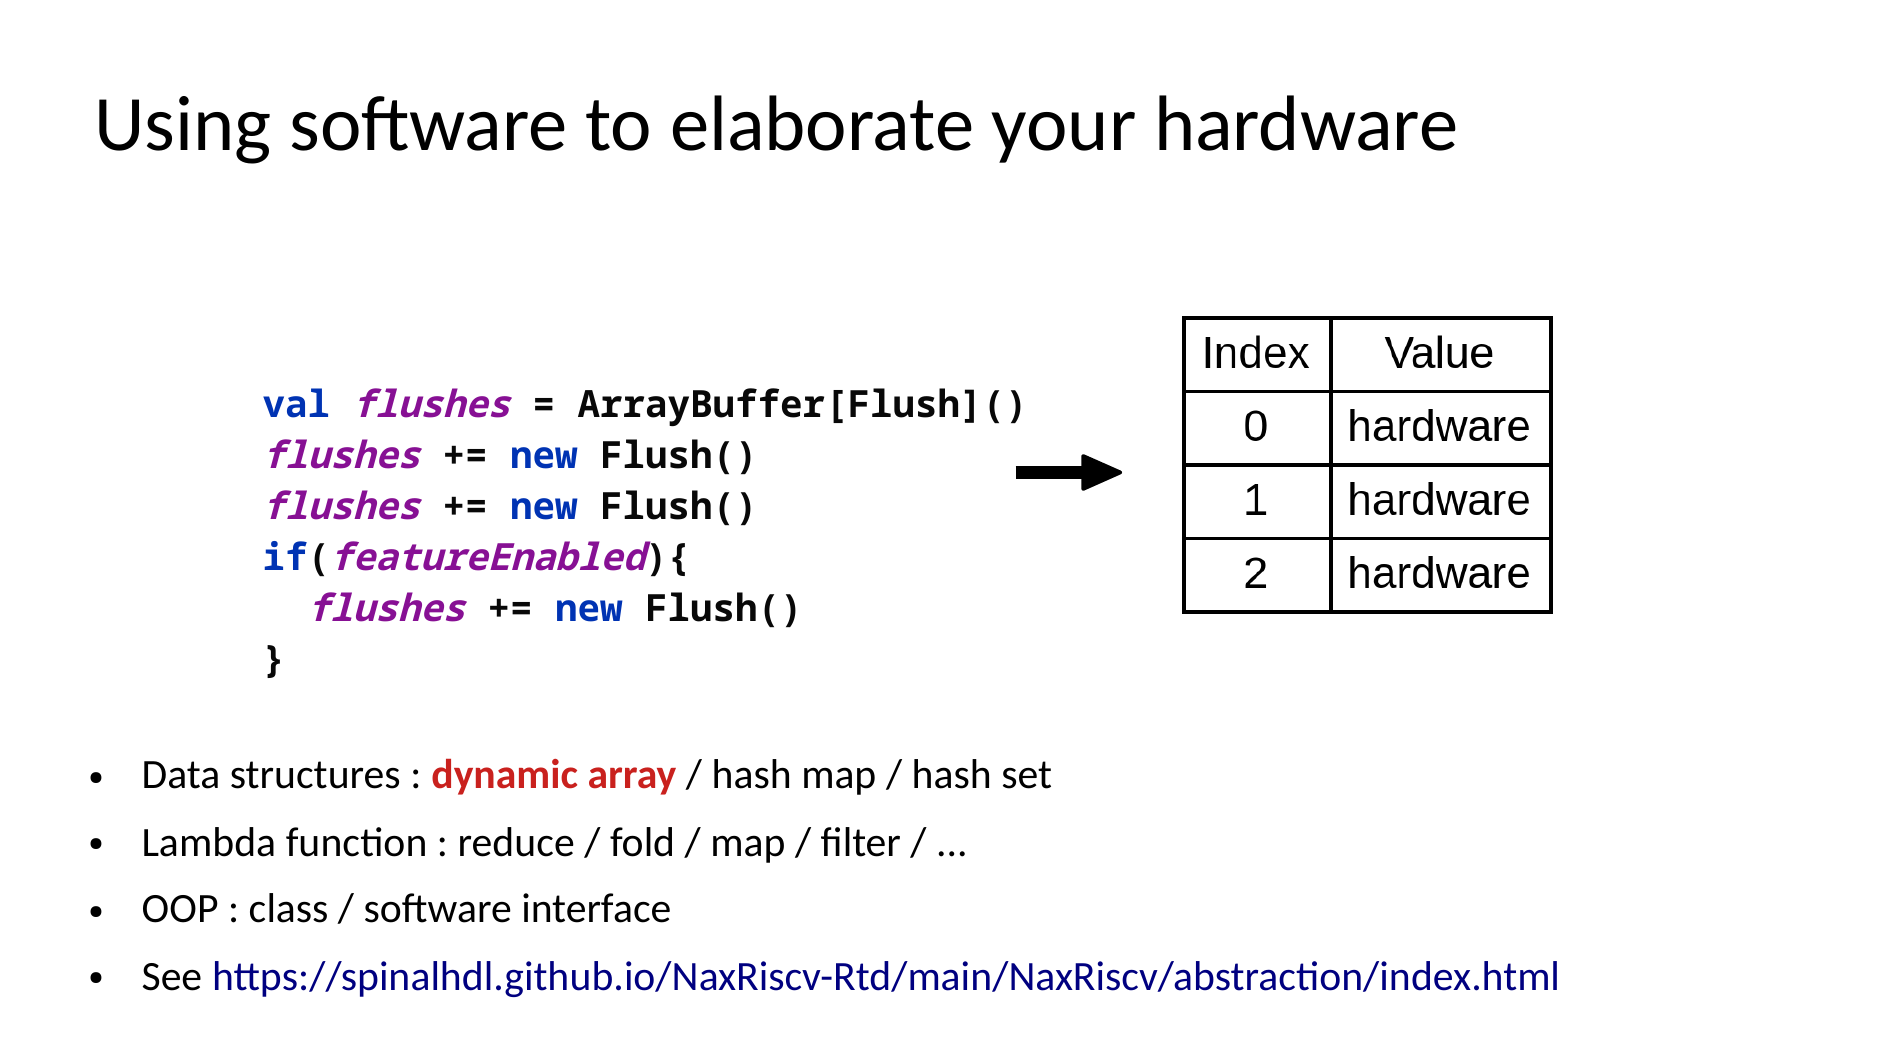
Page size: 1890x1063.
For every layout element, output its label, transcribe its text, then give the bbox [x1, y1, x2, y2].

title Using software to elaborate your hardware [94, 42, 1796, 220]
list Data structures : dynamic array / hash map / hash set Lambda function : reduce / fold / map / filter / ... OOP : class / software interface See https://spinalhdl.github.io/NaxRiscv-Rtd/main/NaxRiscv/abstraction/index.html [70, 688, 1878, 1063]
text_box val flushes = ArrayBuffer[Flush]() flushes += new Flush() flushes += new Flush() if(featureEnabled){ flushes += new Flush() } [248, 369, 1058, 648]
picture [1145, 279, 1593, 650]
